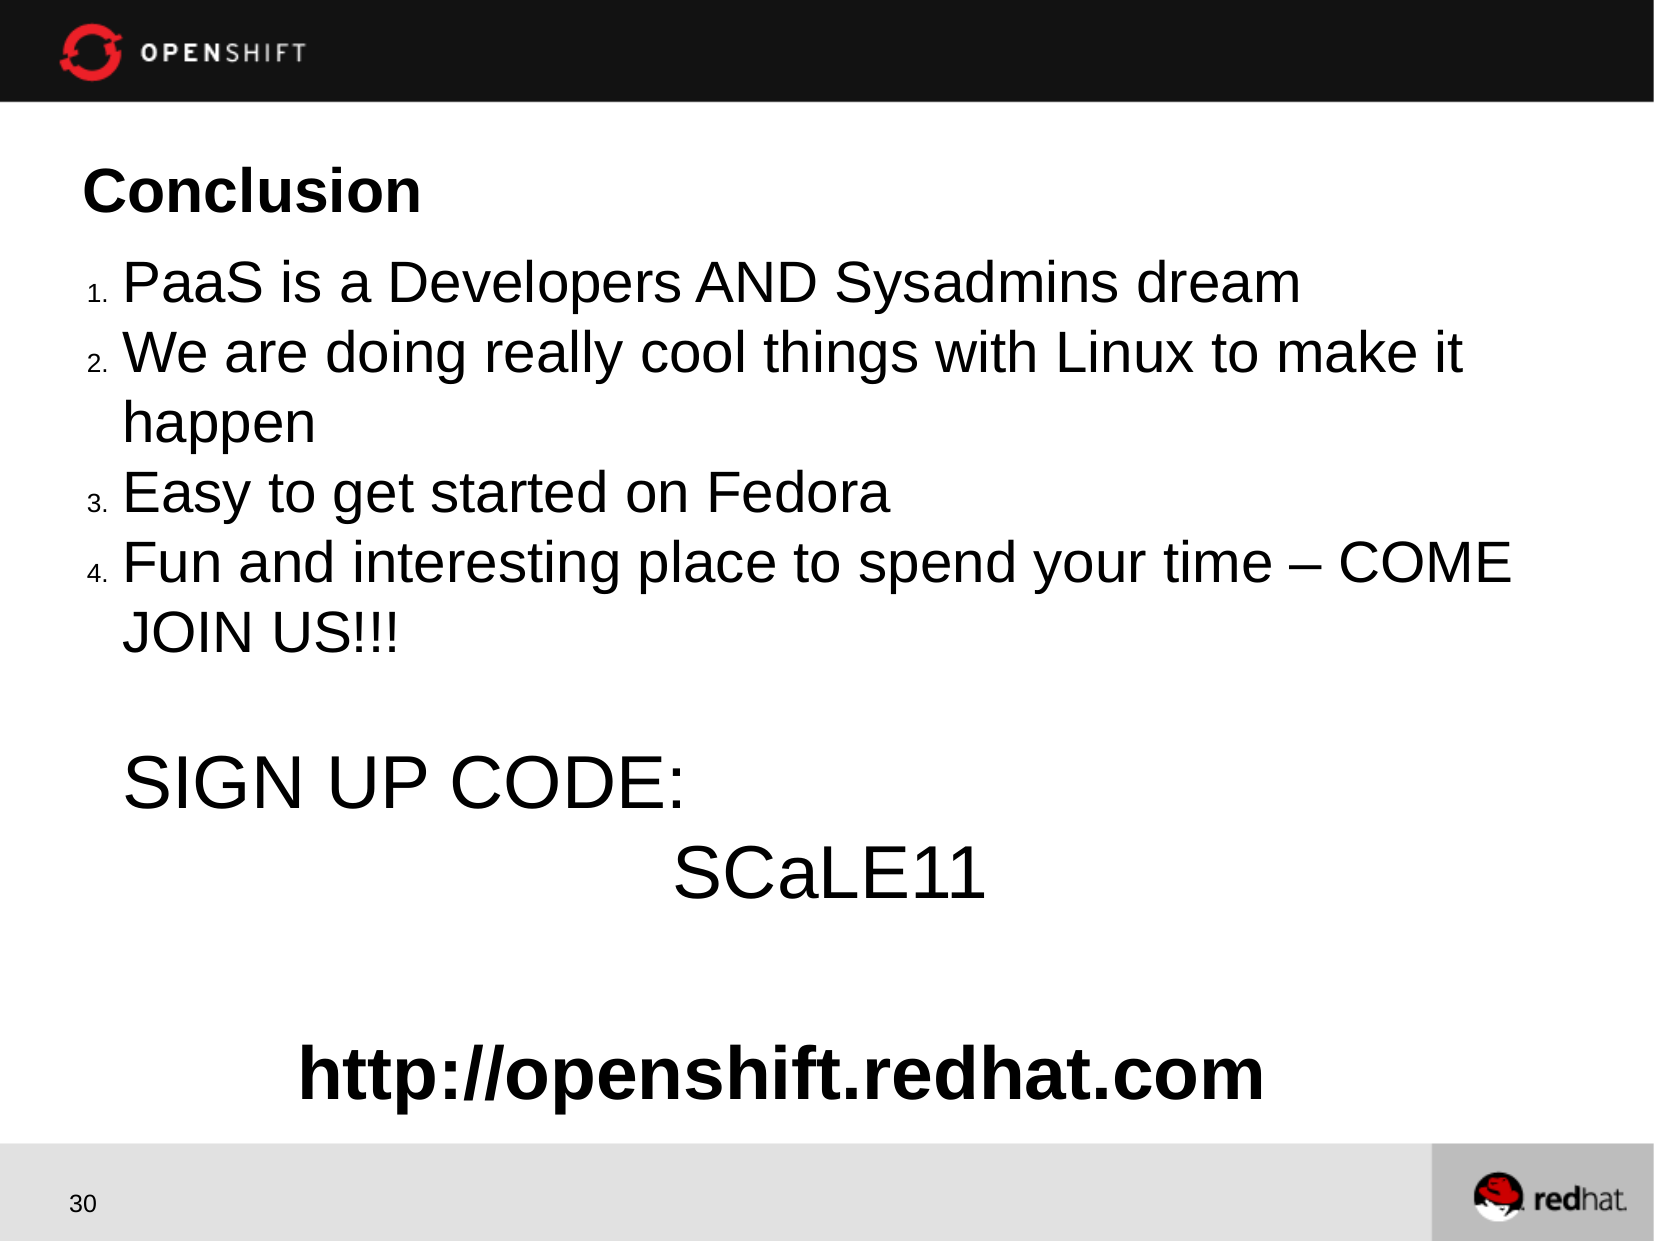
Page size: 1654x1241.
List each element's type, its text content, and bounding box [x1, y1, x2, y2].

text_box http://openshift.redhat.com [282, 1025, 1283, 1124]
text_box Conclusion [82, 97, 1571, 285]
picture [0, 0, 1654, 1241]
text_box PaaS is a Developers AND Sysadmins dream We are doing really cool things with Linux to make it happen Easy to get started on Fedora Fun and interesting place to spend your time – COME JOIN US!!! SIGN UP CODE: SCaLE11 [86, 240, 1575, 1034]
